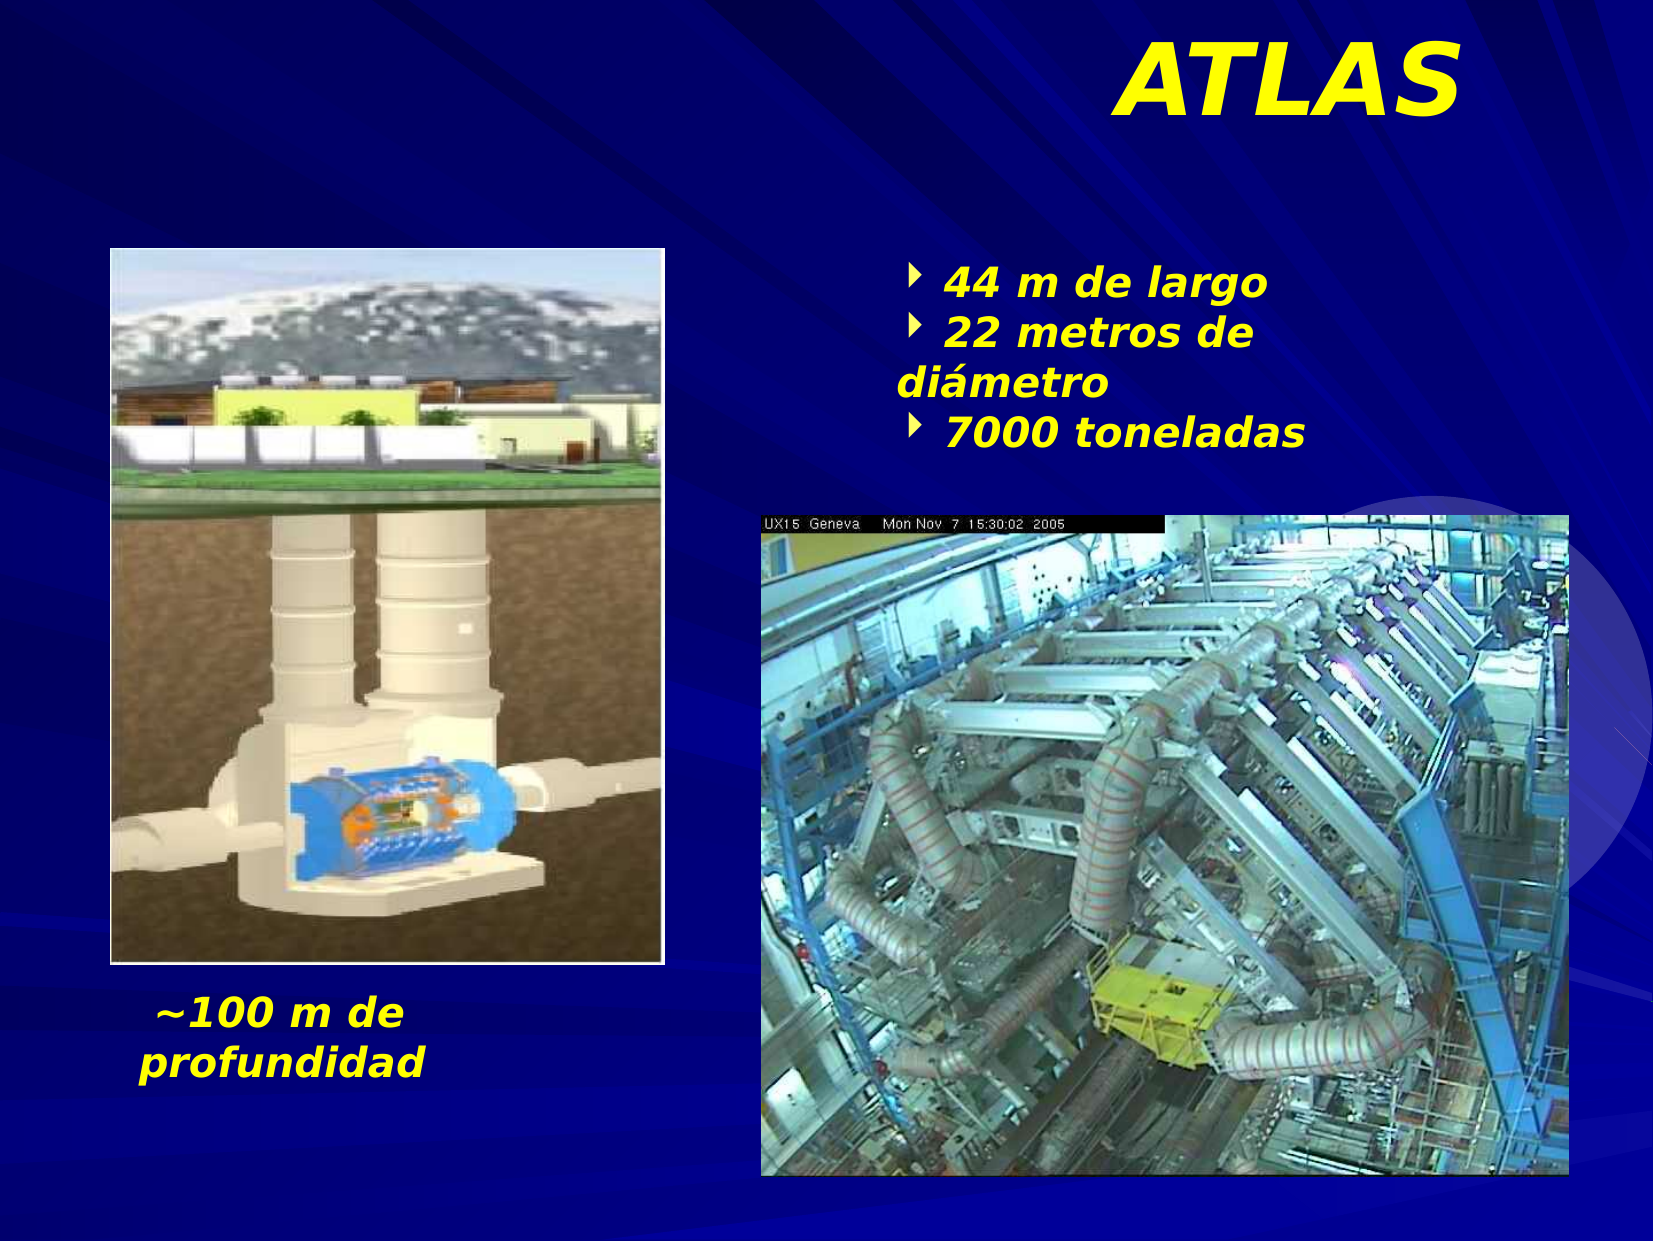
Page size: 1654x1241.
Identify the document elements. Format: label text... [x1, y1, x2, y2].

text_box ATLAS [1066, 8, 1482, 144]
text_box ~100 m de profundidad [123, 978, 676, 1094]
picture [761, 515, 1569, 1177]
picture [110, 248, 665, 965]
text_box 44 m de largo 22 metros de diámetro 7000 toneladas [881, 247, 1488, 464]
